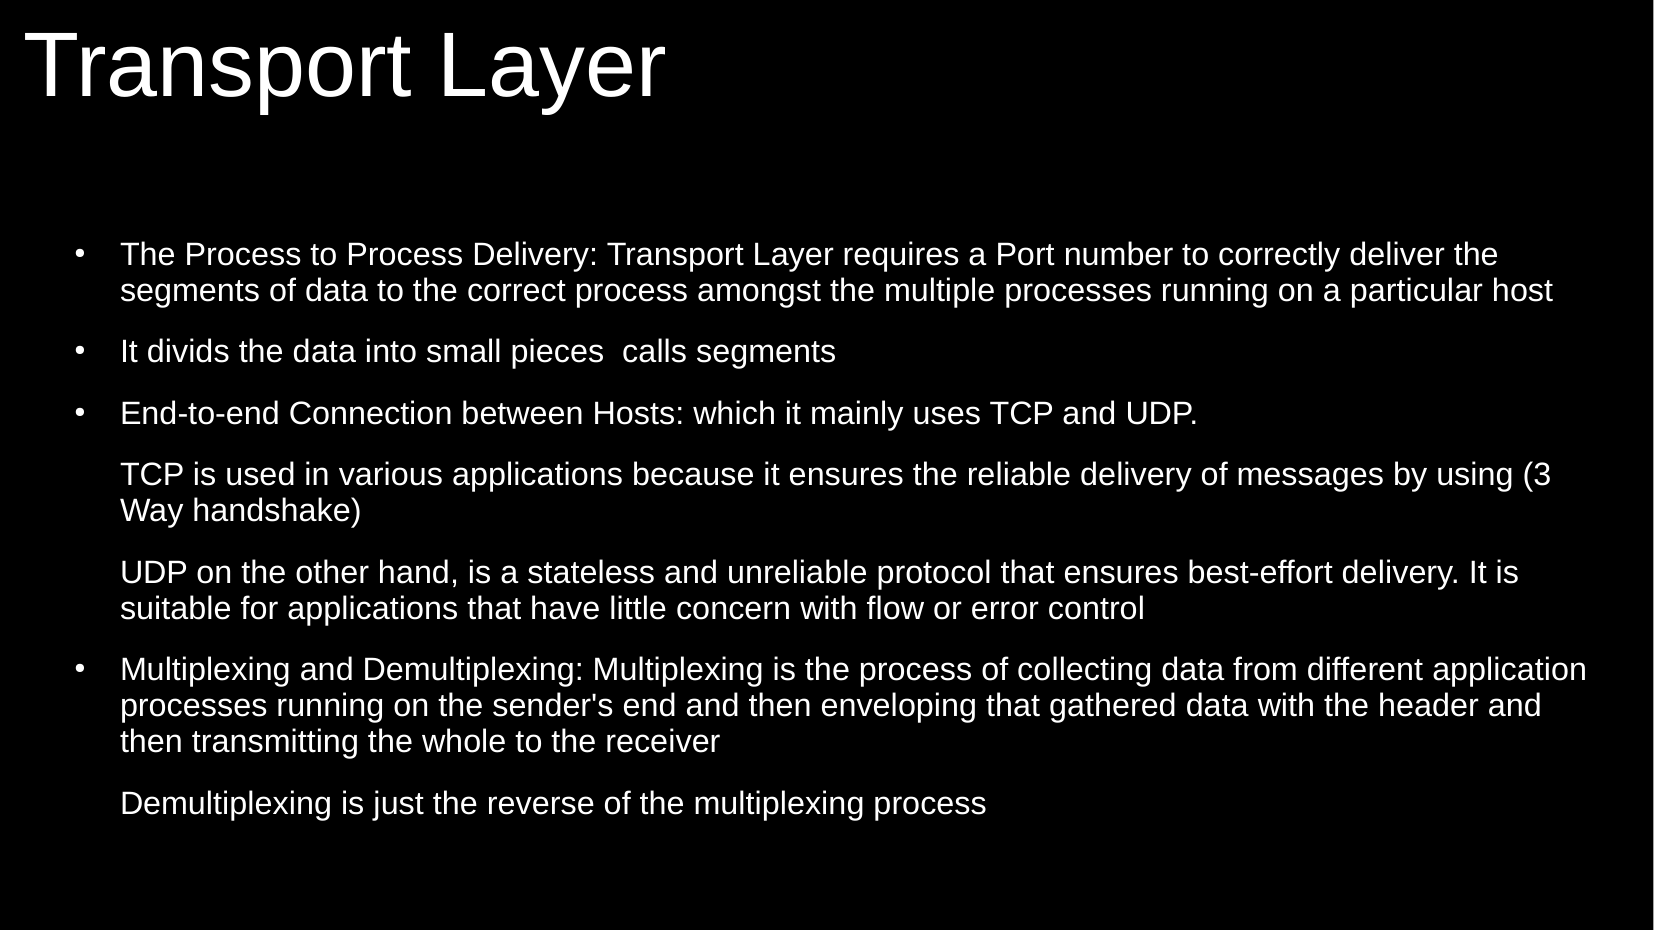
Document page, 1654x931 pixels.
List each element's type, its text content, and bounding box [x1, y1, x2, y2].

title Transport Layer [23, 11, 1589, 119]
list The Process to Process Delivery: Transport Layer requires a Port number to correctly deliver the segments of data to the correct process amongst the multiple processes running on a particular host It divids the data into small pieces calls segments End-to-end Connection between Hosts: which it mainly uses TCP and UDP. TCP is used in various applications because it ensures the reliable delivery of messages by using (3 Way handshake) UDP on the other hand, is a stateless and unreliable protocol that ensures best-effort delivery. It is suitable for applications that have little concern with flow or error control Multiplexing and Demultiplexing: Multiplexing is the process of collecting data from different application processes running on the sender's end and then enveloping that gathered data with the header and then transmitting the whole to the receiver Demultiplexing is just the reverse of the multiplexing process [59, 236, 1595, 827]
